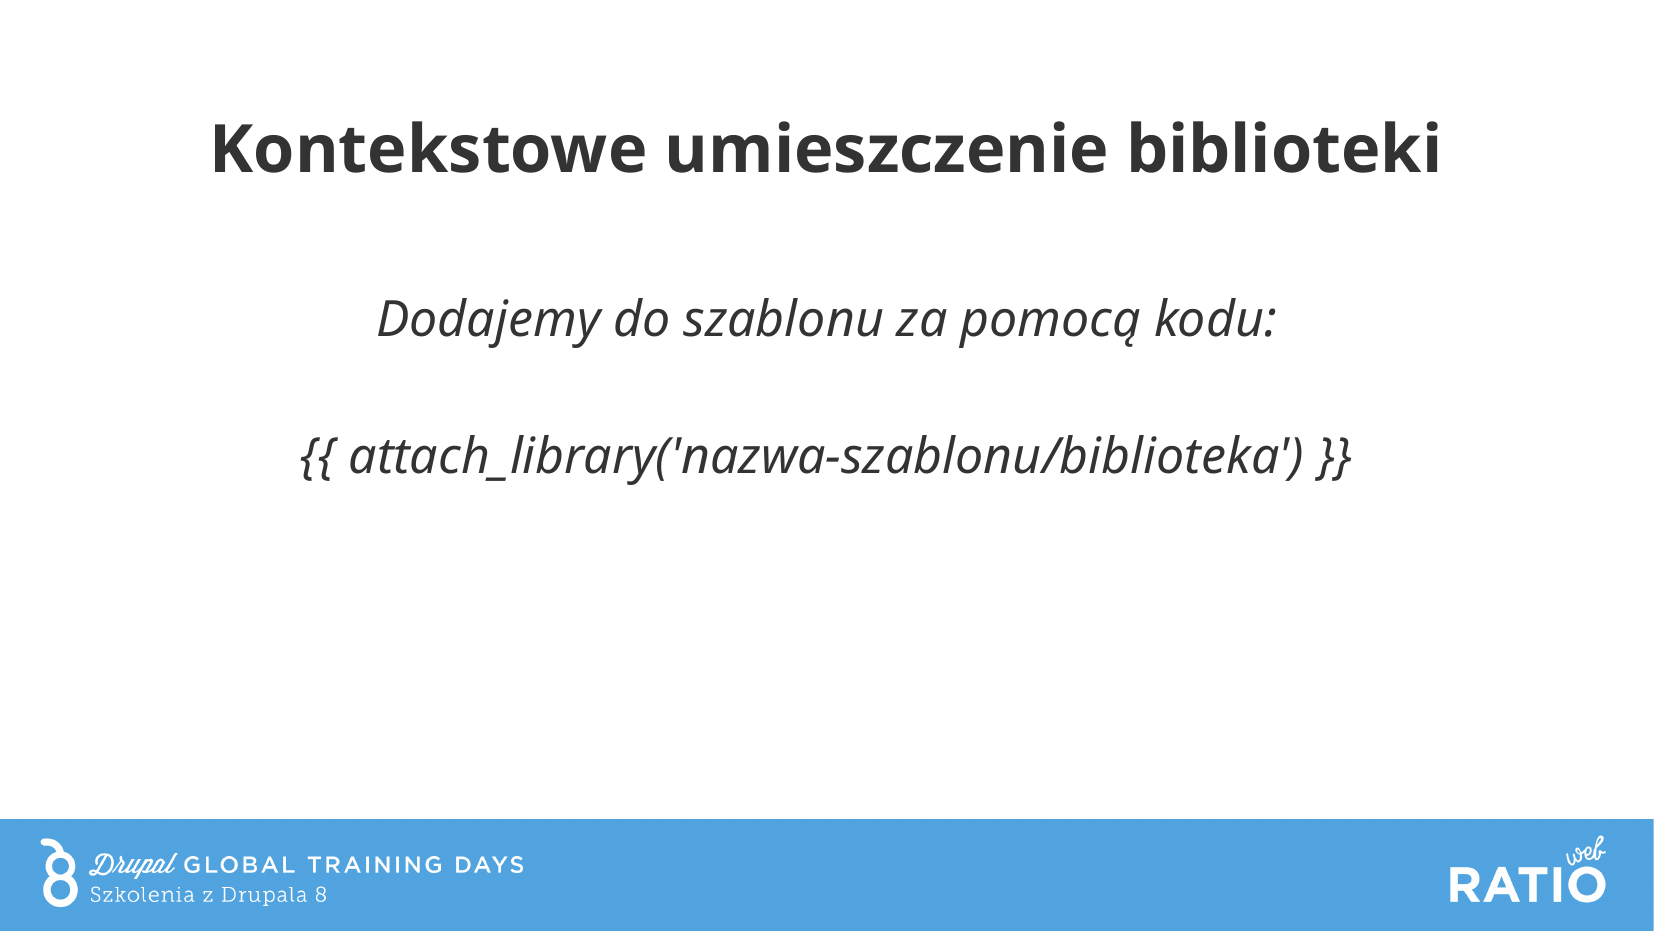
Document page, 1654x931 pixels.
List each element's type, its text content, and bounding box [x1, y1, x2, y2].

picture [0, 0, 1654, 931]
subtitle Kontekstowe umieszczenie biblioteki Dodajemy do szablonu za pomocą kodu: {{ attach_library('nazwa-szablonu/biblioteka') }} [82, 36, 1571, 758]
